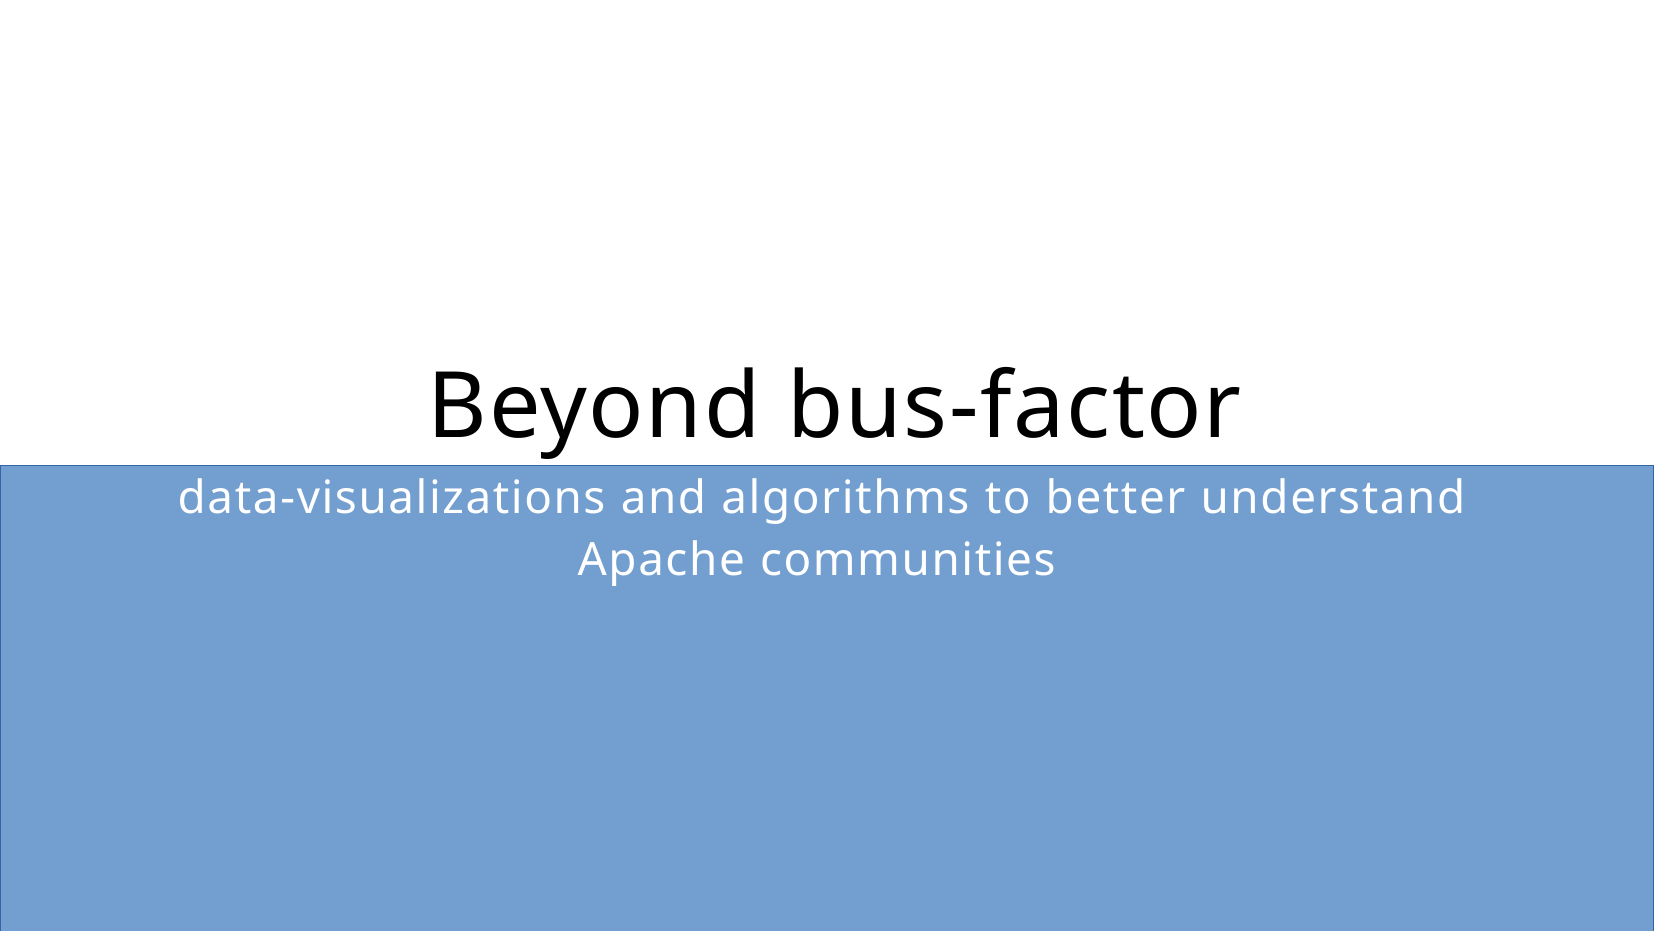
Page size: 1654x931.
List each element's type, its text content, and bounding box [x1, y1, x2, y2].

title Beyond bus-factor data-visualizations and algorithms to better understand Apache communities [124, 352, 1524, 576]
text_box [0, 465, 1654, 931]
